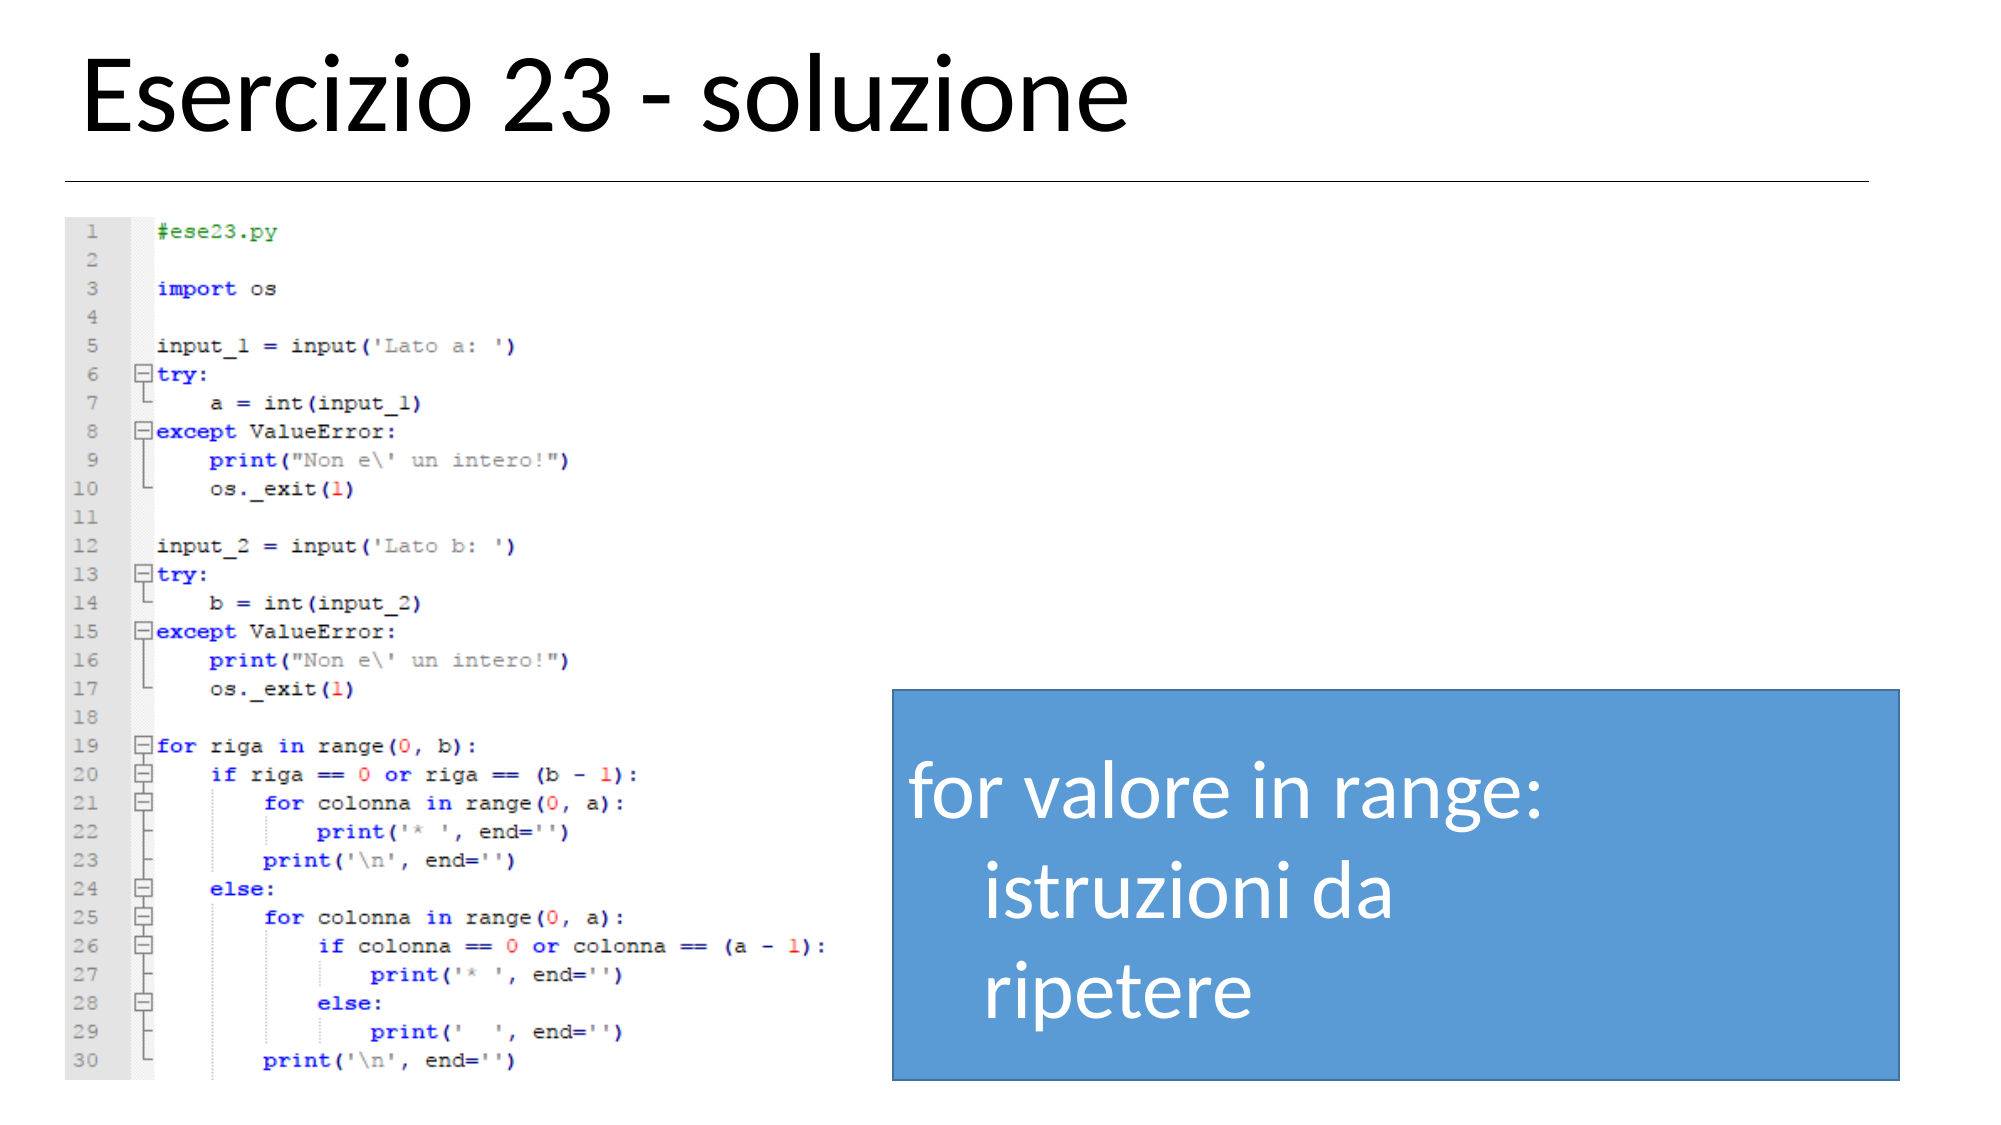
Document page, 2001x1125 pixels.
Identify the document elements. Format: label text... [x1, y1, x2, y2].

text_box for valore in range: istruzioni da ripetere [893, 690, 1899, 1080]
text_box Esercizio 23 - soluzione [64, 26, 1899, 184]
picture [64, 217, 853, 1080]
